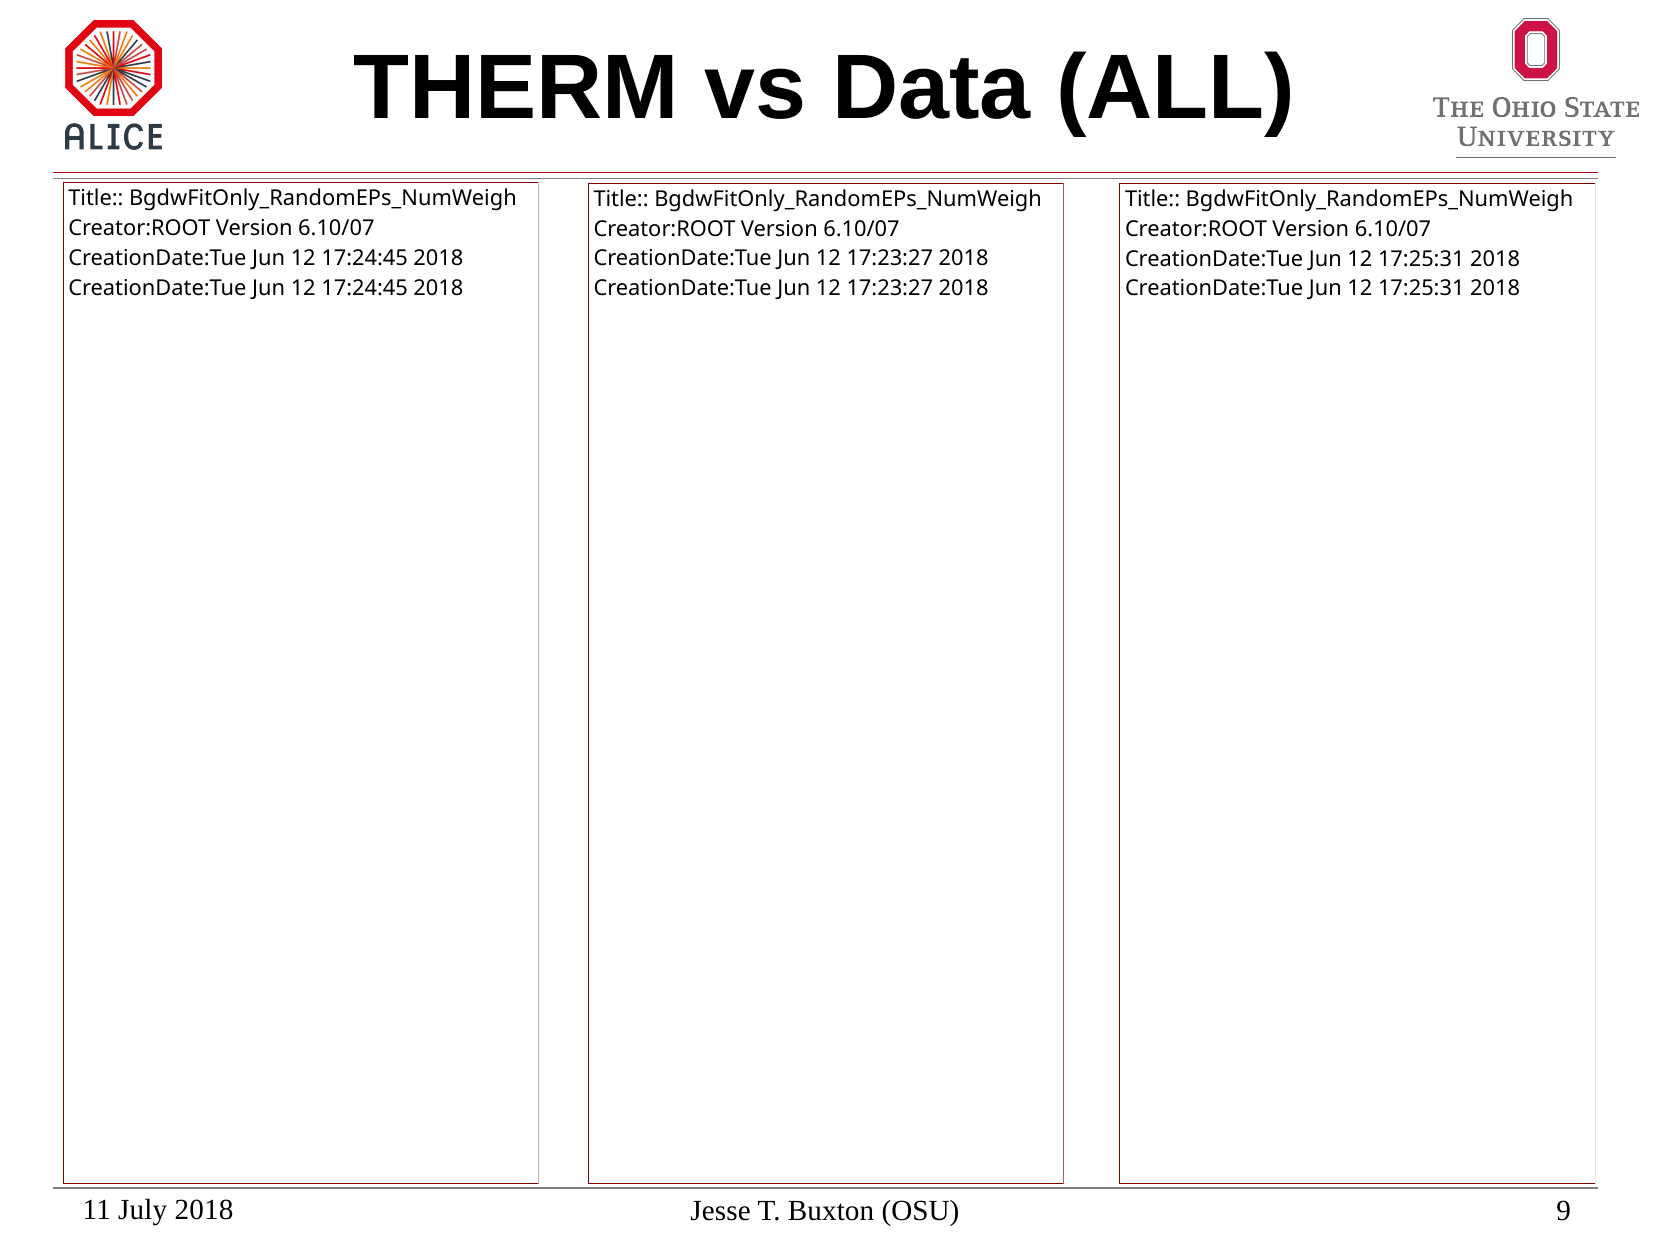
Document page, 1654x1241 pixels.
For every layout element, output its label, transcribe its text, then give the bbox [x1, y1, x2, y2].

title THERM vs Data (ALL) [137, 1, 1513, 172]
picture [61, 181, 539, 1184]
picture [1118, 181, 1596, 1184]
picture [586, 181, 1064, 1184]
picture [65, 20, 137, 150]
picture [1513, 5, 1642, 171]
